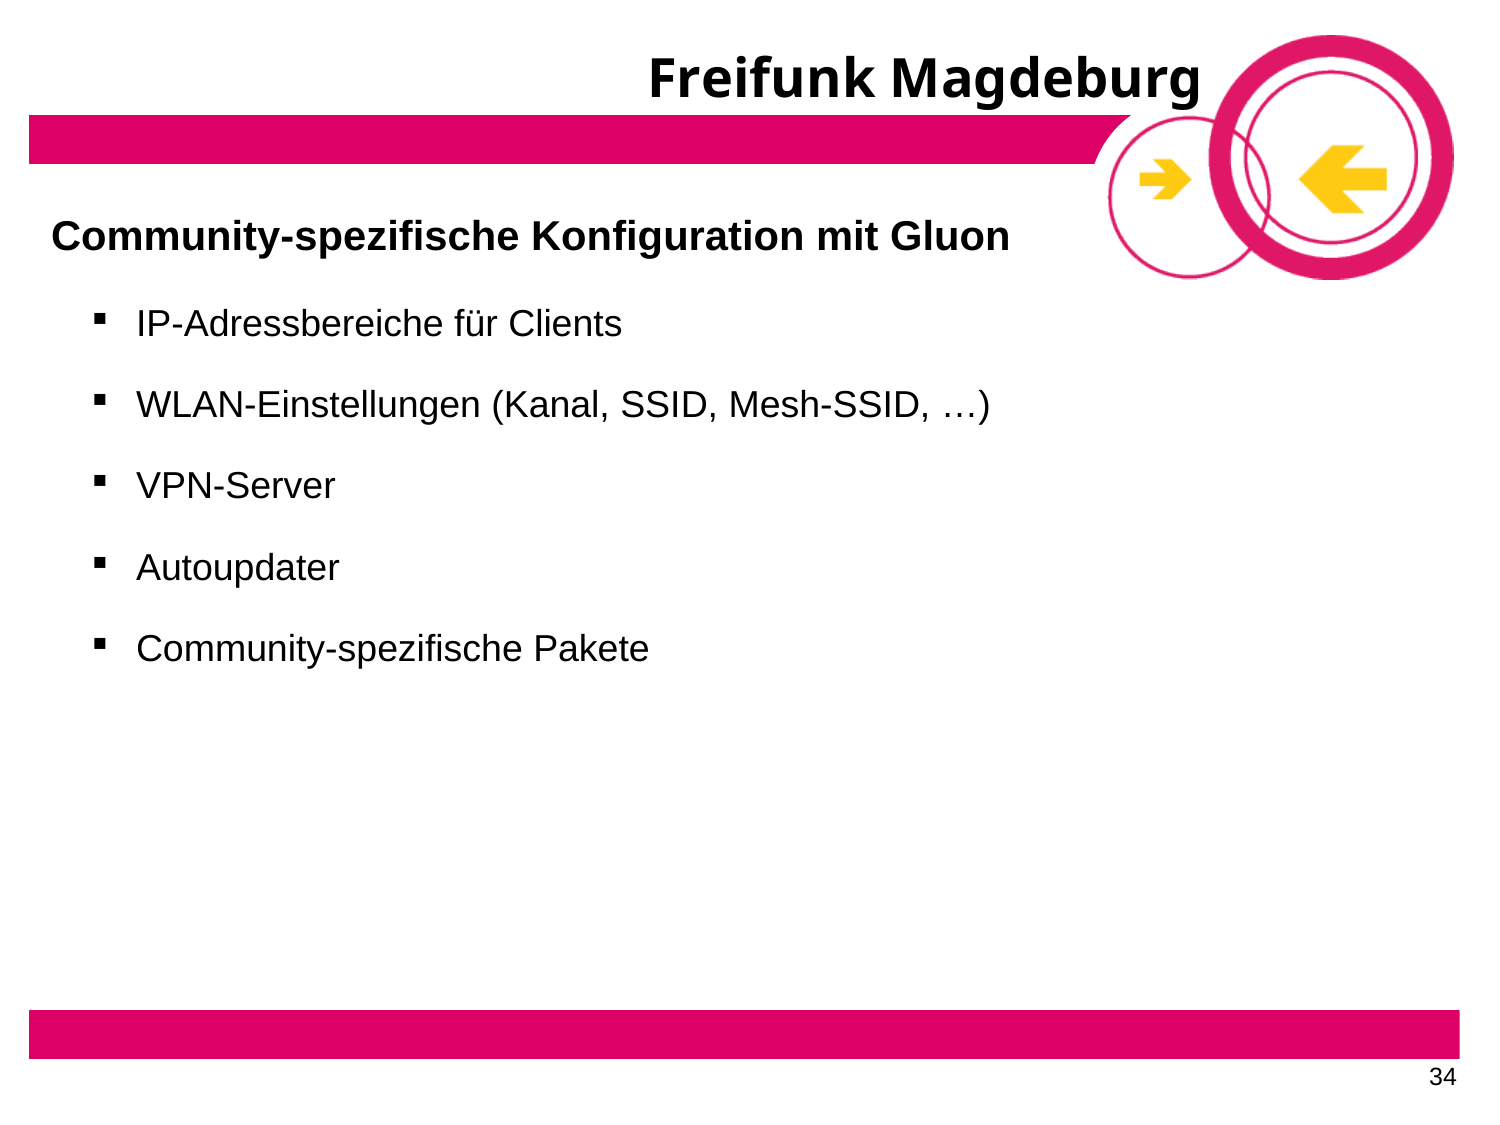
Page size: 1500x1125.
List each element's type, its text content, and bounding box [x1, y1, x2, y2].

text_box Community-spezifische Konfiguration mit Gluon [51, 209, 1044, 289]
picture [1107, 35, 1454, 280]
text_box IP-Adressbereiche für Clients WLAN-Einstellungen (Kanal, SSID, Mesh-SSID, …) VPN-Server Autoupdater Community-spezifische Pakete [61, 299, 1438, 997]
